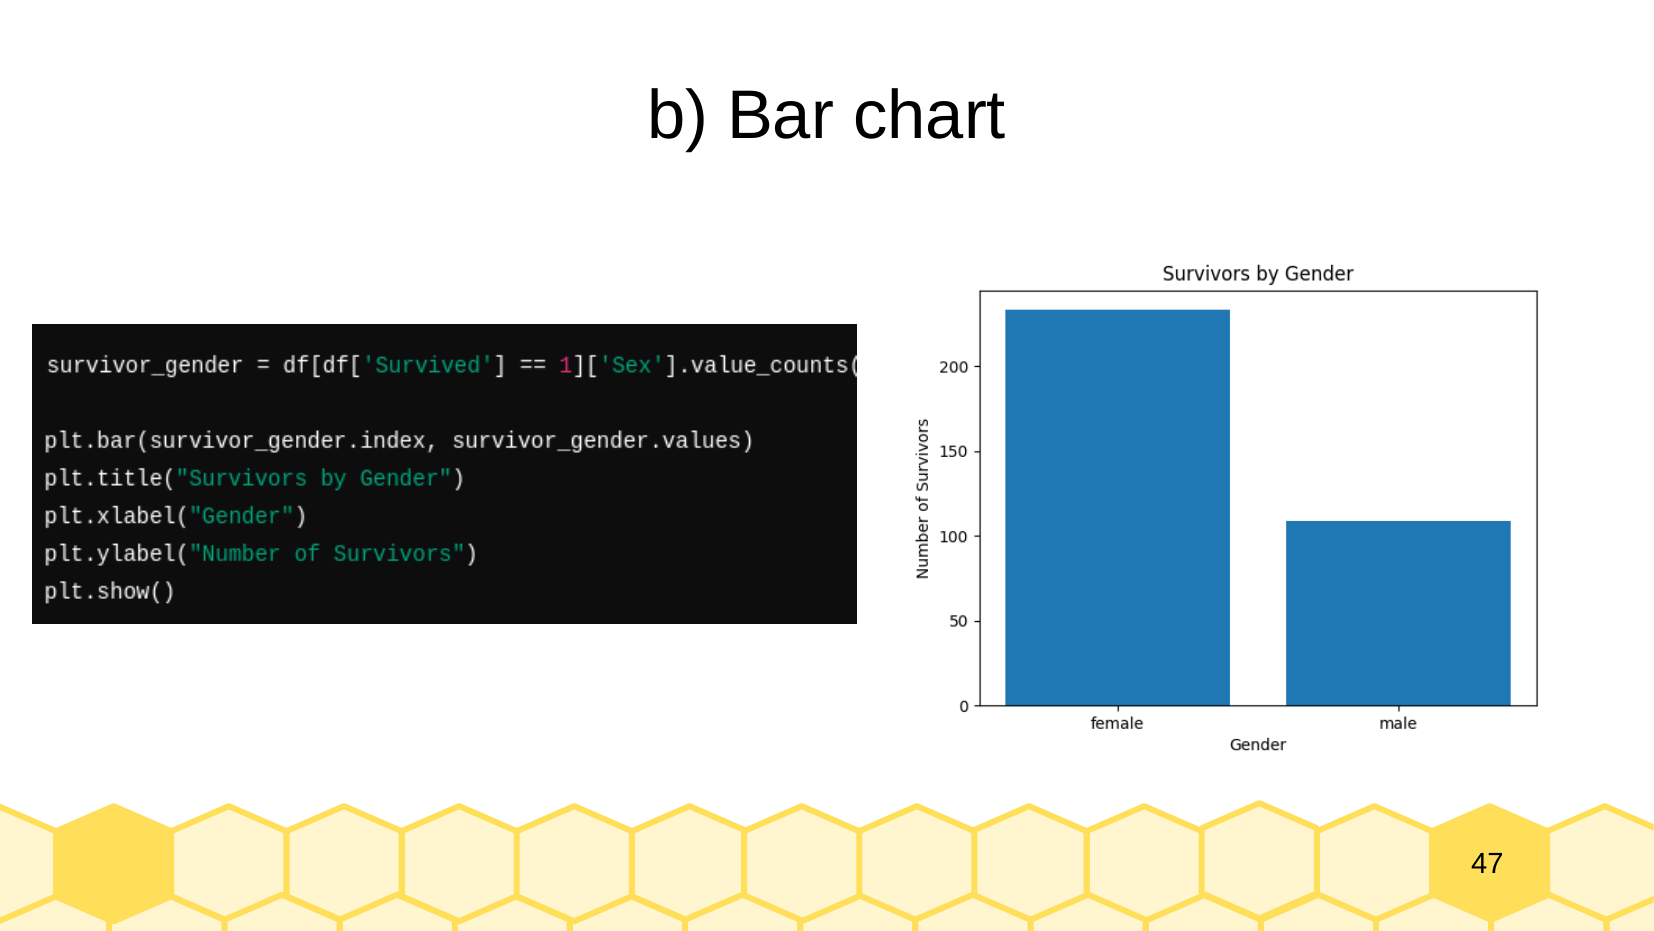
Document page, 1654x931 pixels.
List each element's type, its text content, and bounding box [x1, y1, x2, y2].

picture [901, 230, 1595, 758]
title b) Bar chart [82, 37, 1571, 193]
picture [32, 324, 857, 624]
